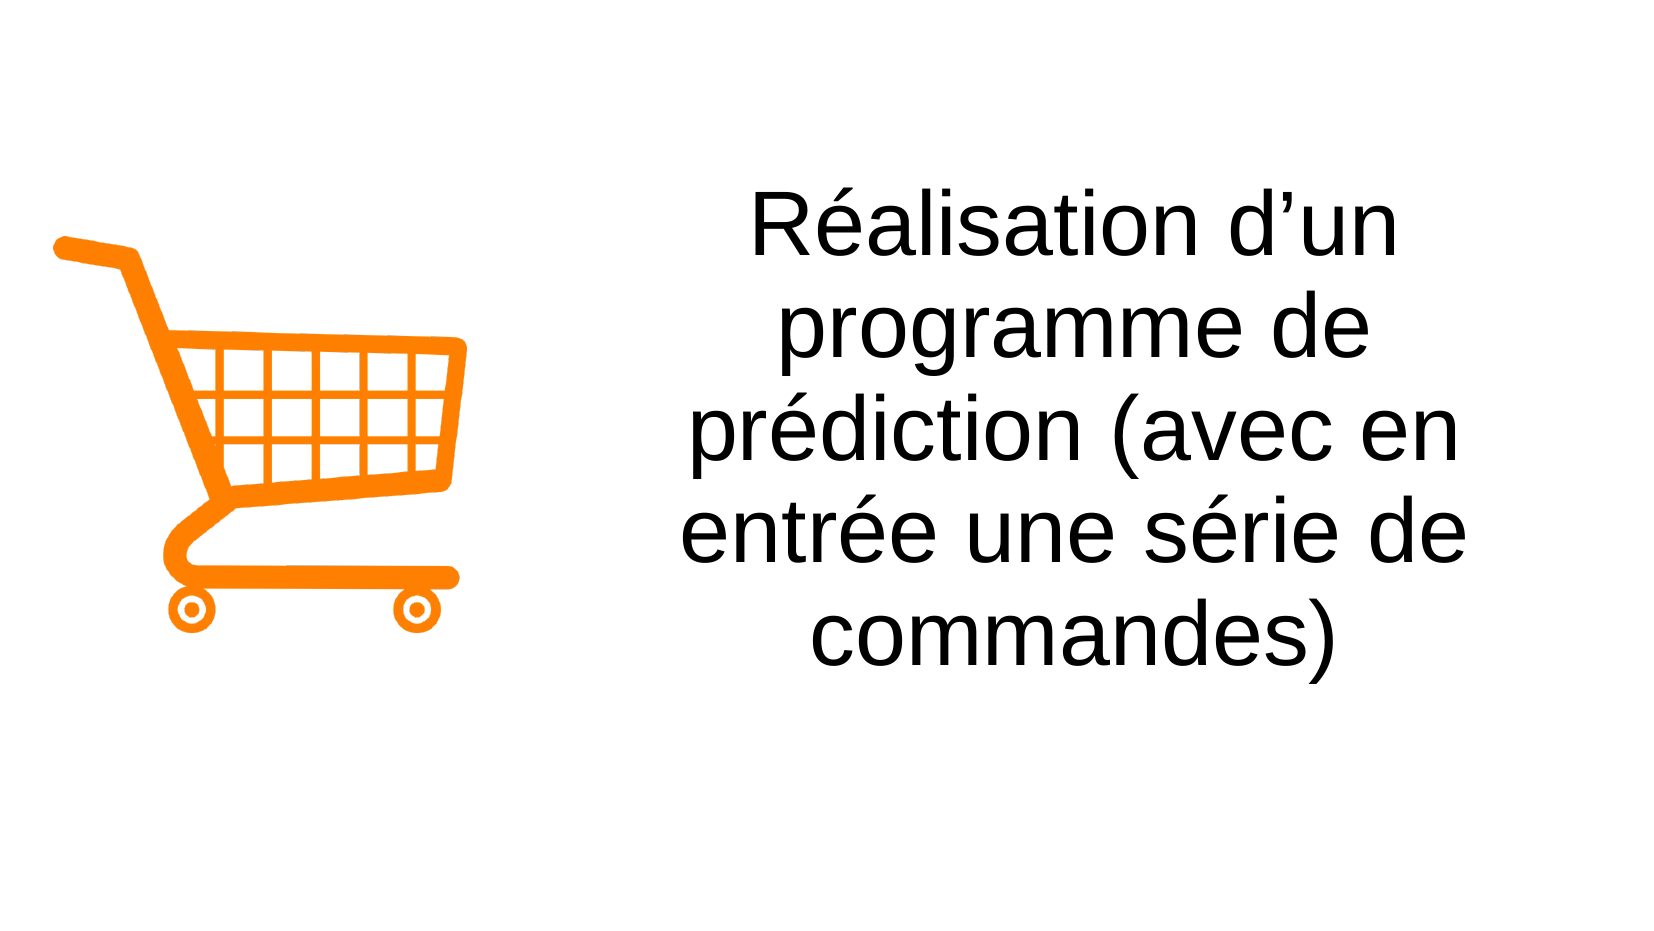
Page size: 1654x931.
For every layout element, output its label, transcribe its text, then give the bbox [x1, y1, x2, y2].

picture [53, 236, 467, 633]
title Réalisation d’un programme de prédiction (avec en entrée une série de commandes) [614, 172, 1536, 686]
